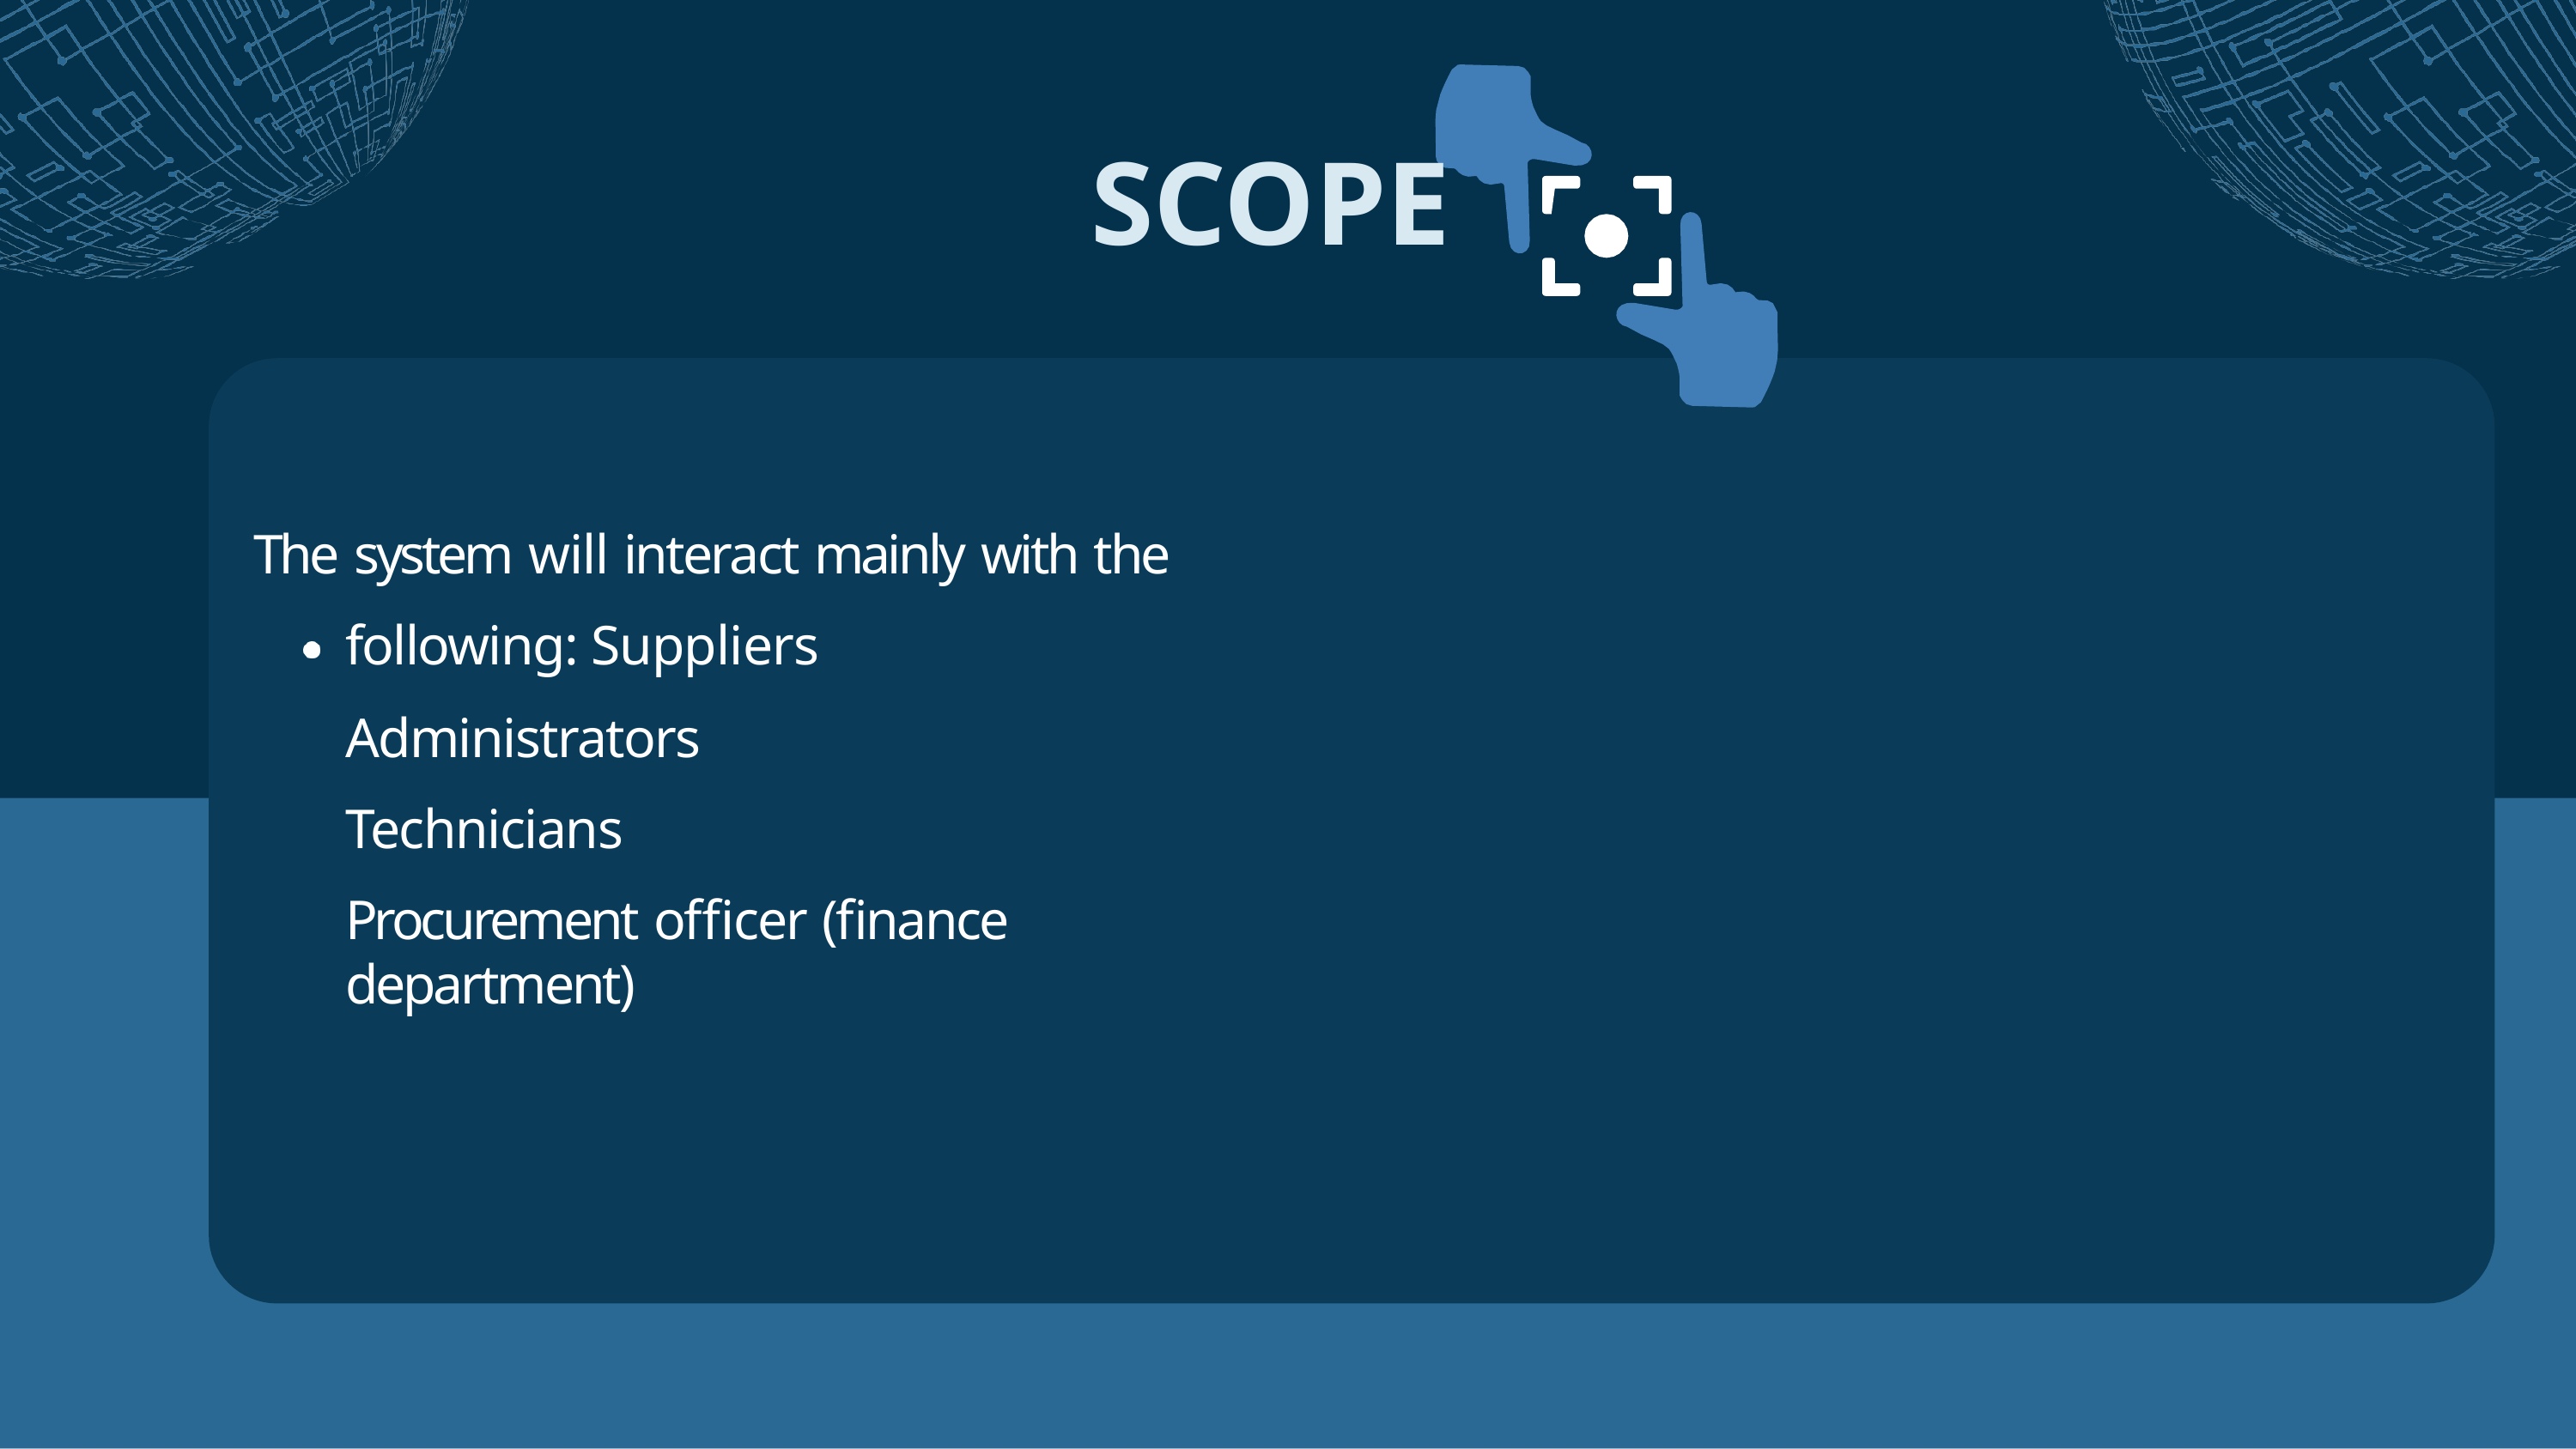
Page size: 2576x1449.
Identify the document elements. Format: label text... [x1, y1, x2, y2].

title SCOPE [943, 129, 1674, 373]
text_box [1435, 64, 1554, 129]
text_box The system will interact mainly with the following: Suppliers [252, 492, 1309, 676]
picture [2104, 0, 2576, 279]
picture [0, 0, 469, 279]
text_box Administrators Technicians Procurement officer (finance department) [254, 707, 1138, 1015]
text_box [1674, 212, 1778, 408]
